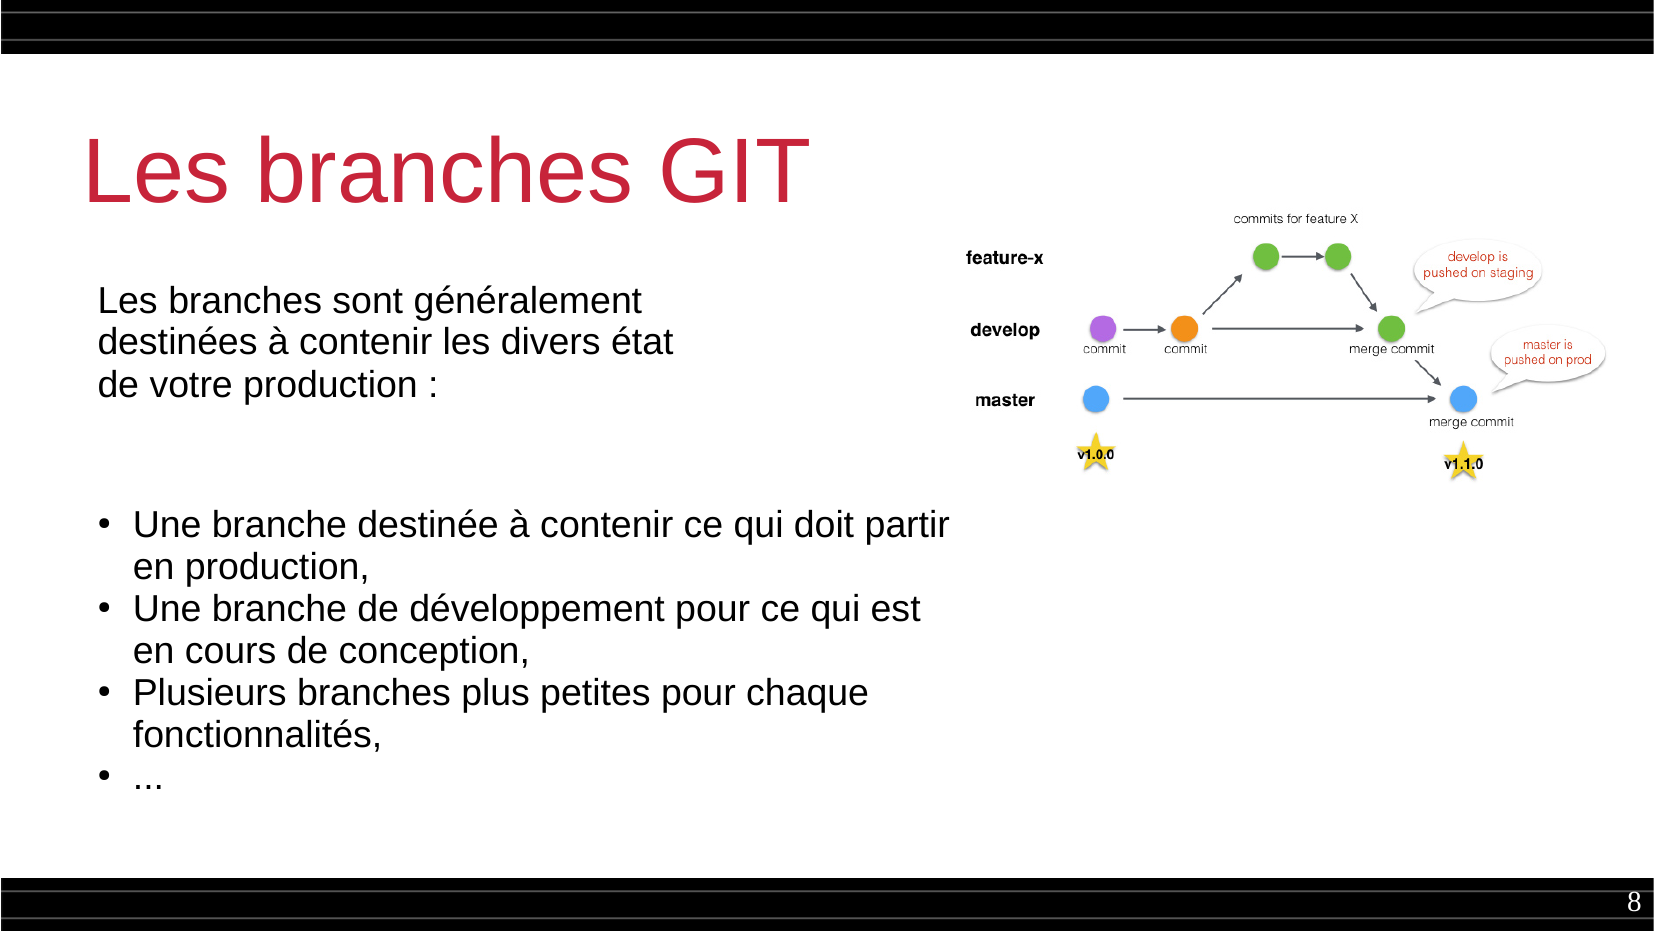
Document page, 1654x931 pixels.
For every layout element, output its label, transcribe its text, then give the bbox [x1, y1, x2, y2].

picture [1, 878, 1654, 931]
picture [956, 200, 1627, 484]
picture [1, 0, 1654, 54]
text_box Une branche destinée à contenir ce qui doit partir en production, Une branche de développement pour ce qui est en cours de conception, Plusieurs branches plus petites pour chaque fonctionnalités, ... [82, 496, 969, 806]
title Les branches GIT [82, 92, 1571, 249]
text_box Les branches sont généralement destinées à contenir les divers état de votre production : [82, 271, 733, 413]
